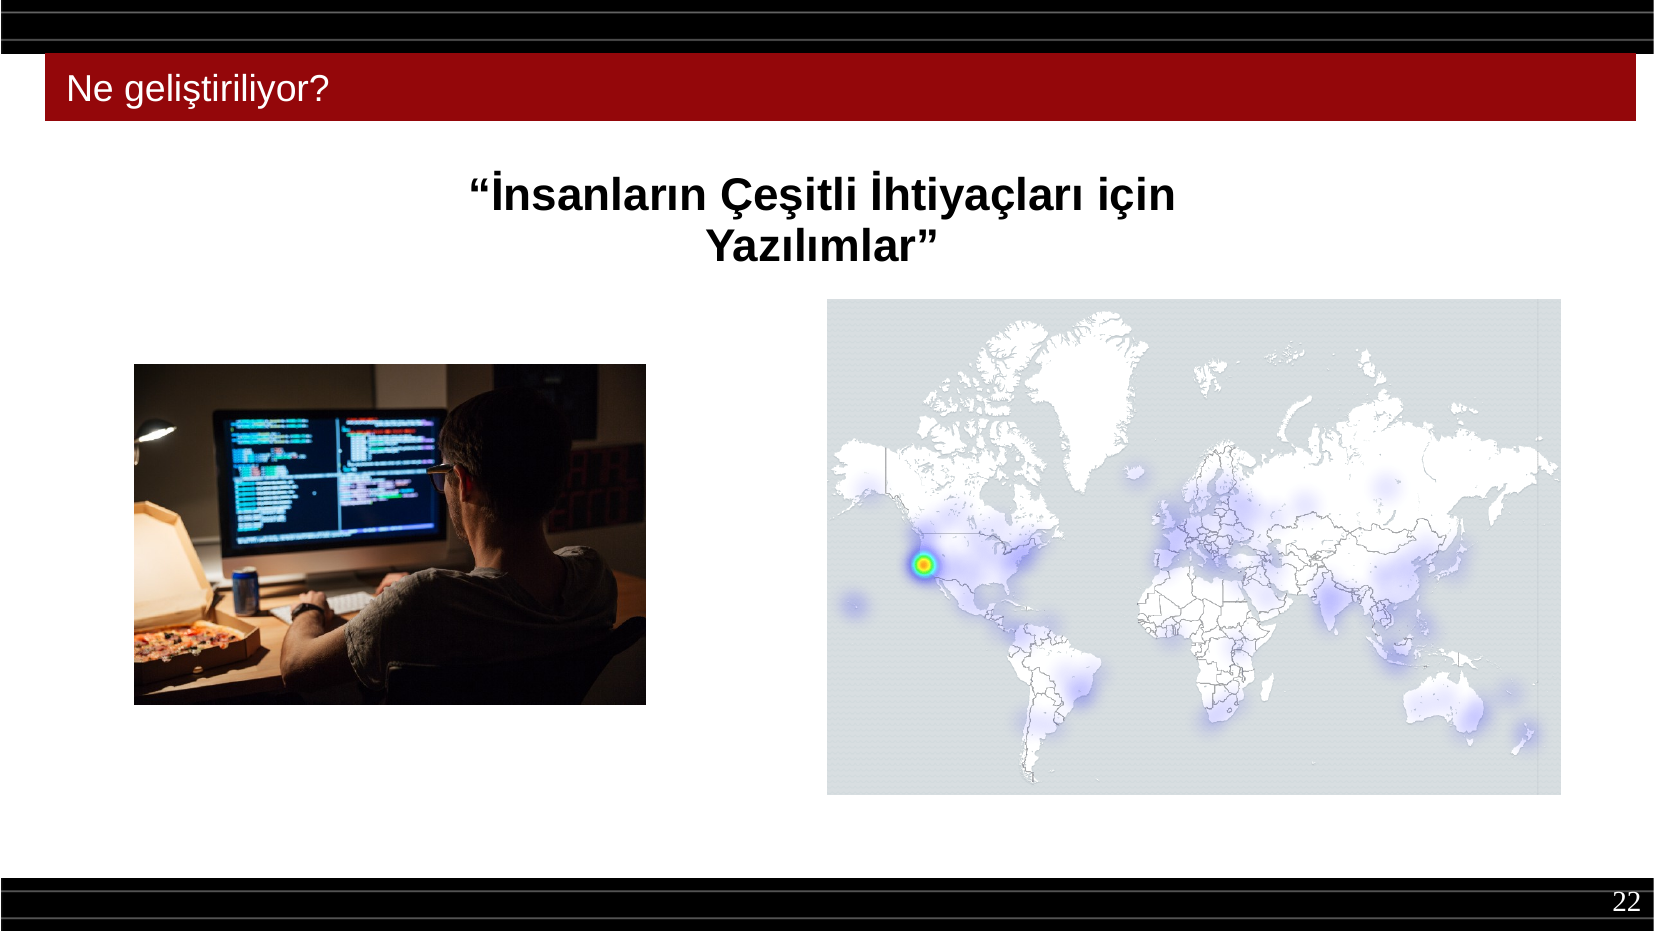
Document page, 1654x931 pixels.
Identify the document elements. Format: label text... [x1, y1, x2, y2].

picture [134, 364, 646, 706]
text_box Ne geliştiriliyor? [51, 60, 1312, 117]
picture [827, 299, 1561, 796]
picture [1, 0, 1654, 54]
picture [1, 878, 1654, 931]
text_box “İnsanların Çeşitli İhtiyaçları için Yazılımlar” [357, 161, 1288, 280]
